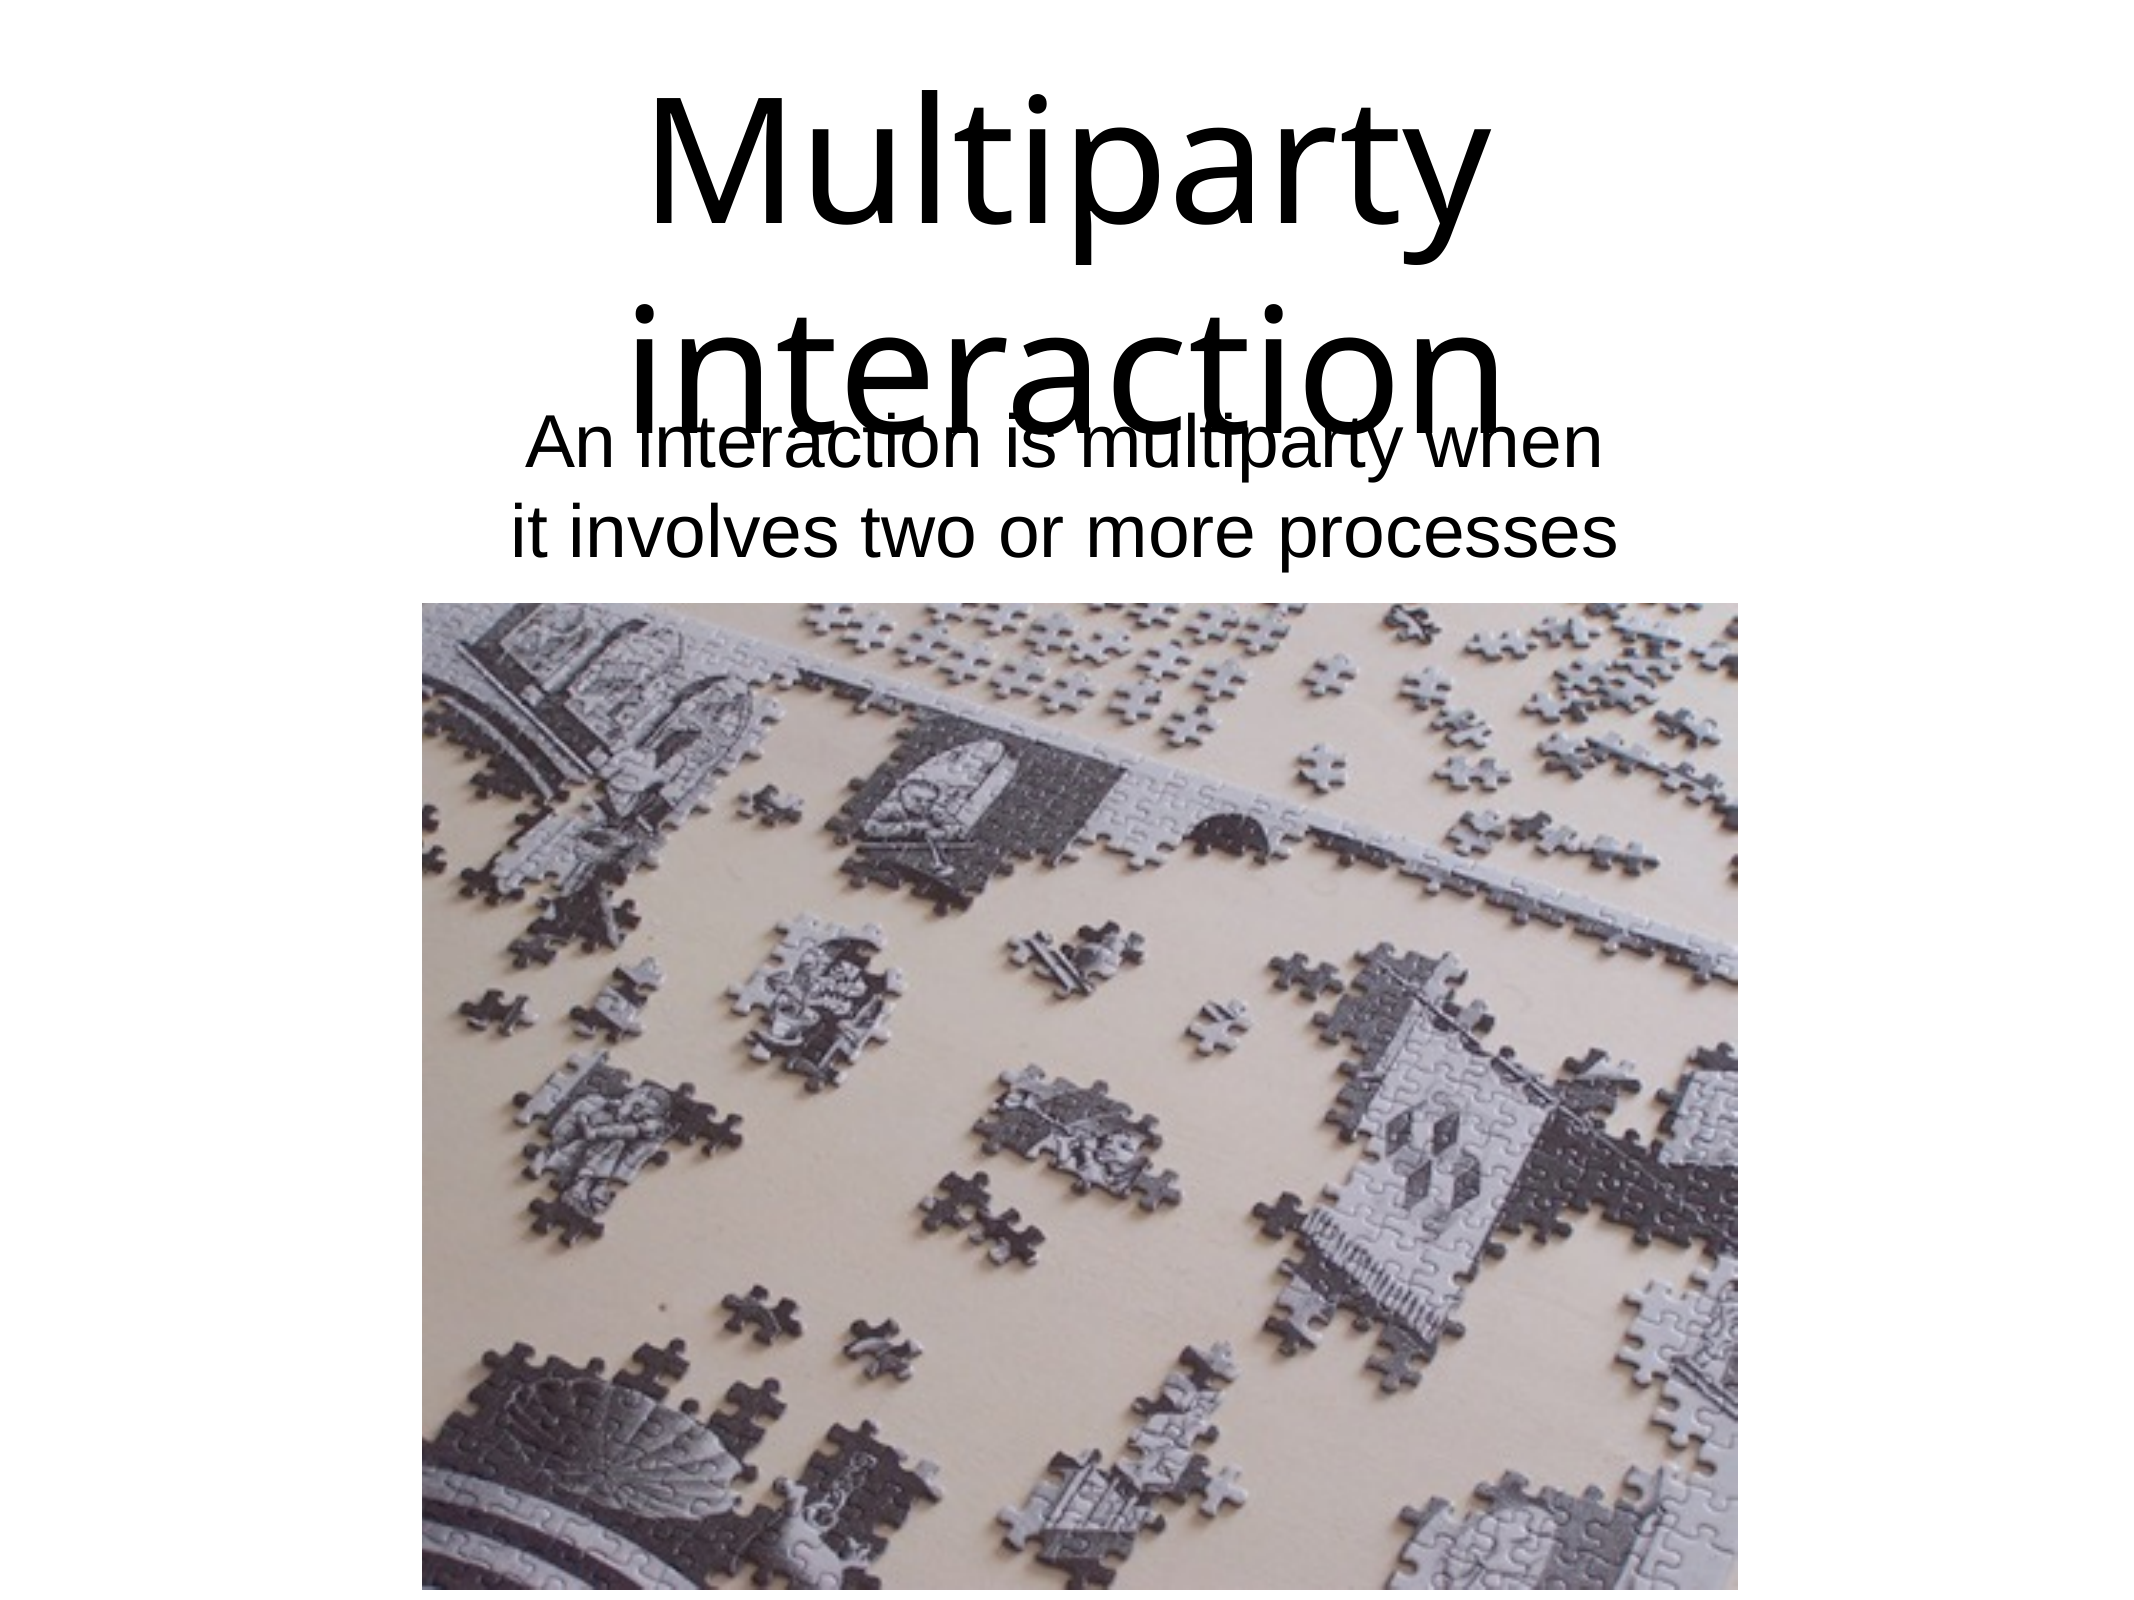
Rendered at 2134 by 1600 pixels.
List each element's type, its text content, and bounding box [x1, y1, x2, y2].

picture [422, 603, 1738, 1590]
title Multiparty interaction [208, 41, 1925, 442]
text_box An interaction is multiparty when it involves two or more processes [343, 383, 1787, 581]
